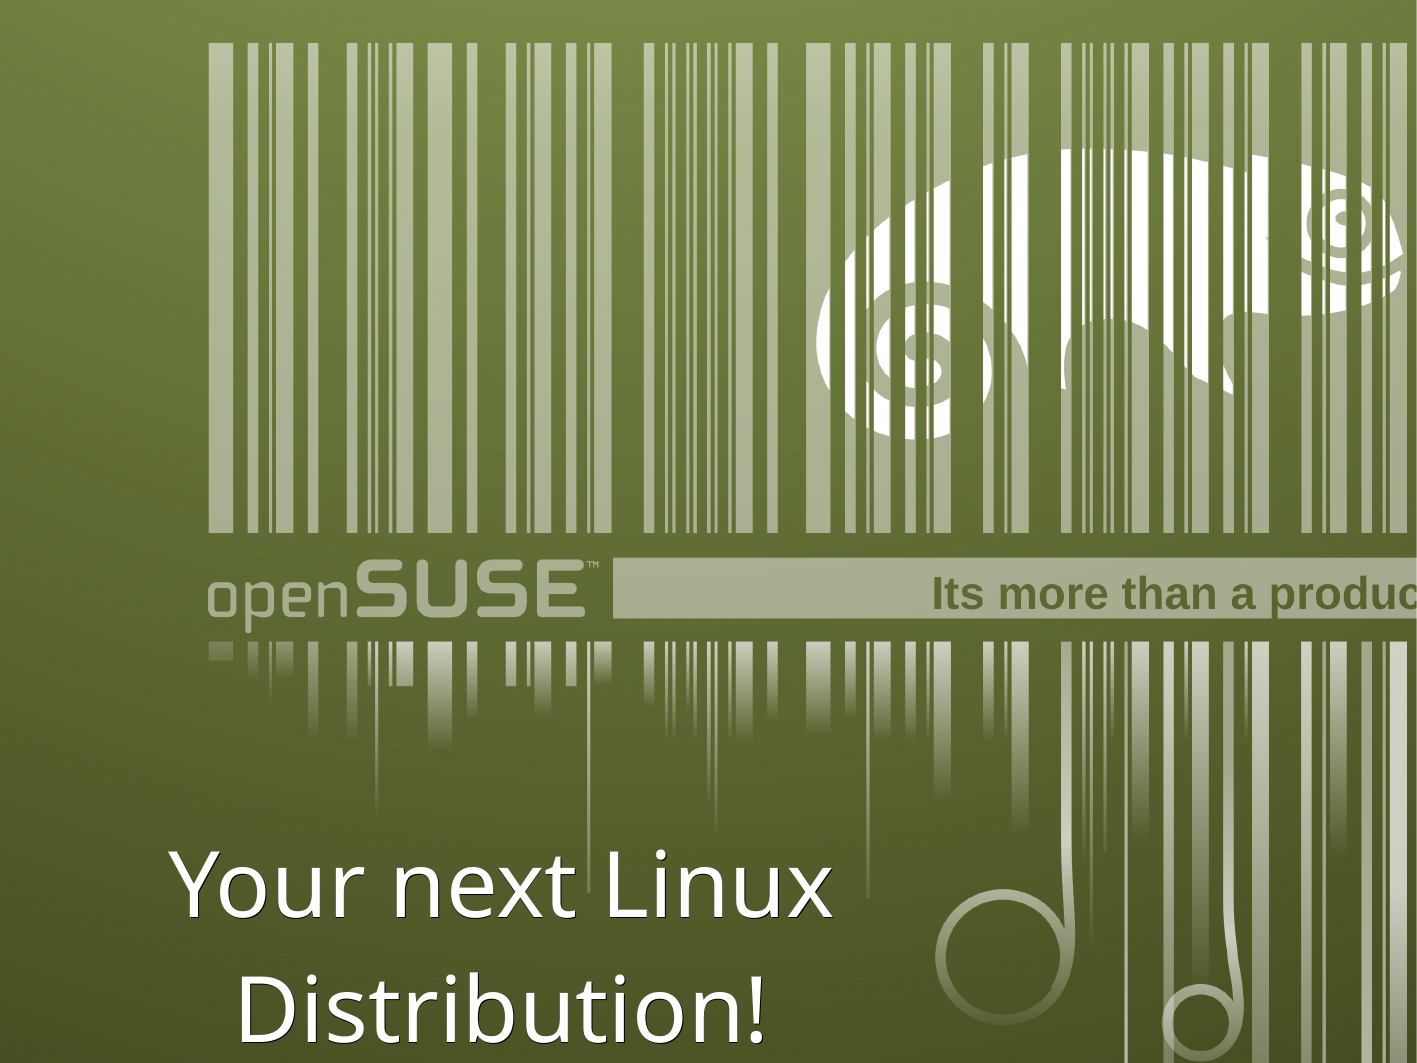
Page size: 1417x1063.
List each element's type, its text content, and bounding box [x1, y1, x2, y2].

title Your next Linux Distribution! [118, 816, 886, 1063]
picture [0, 0, 1417, 1063]
